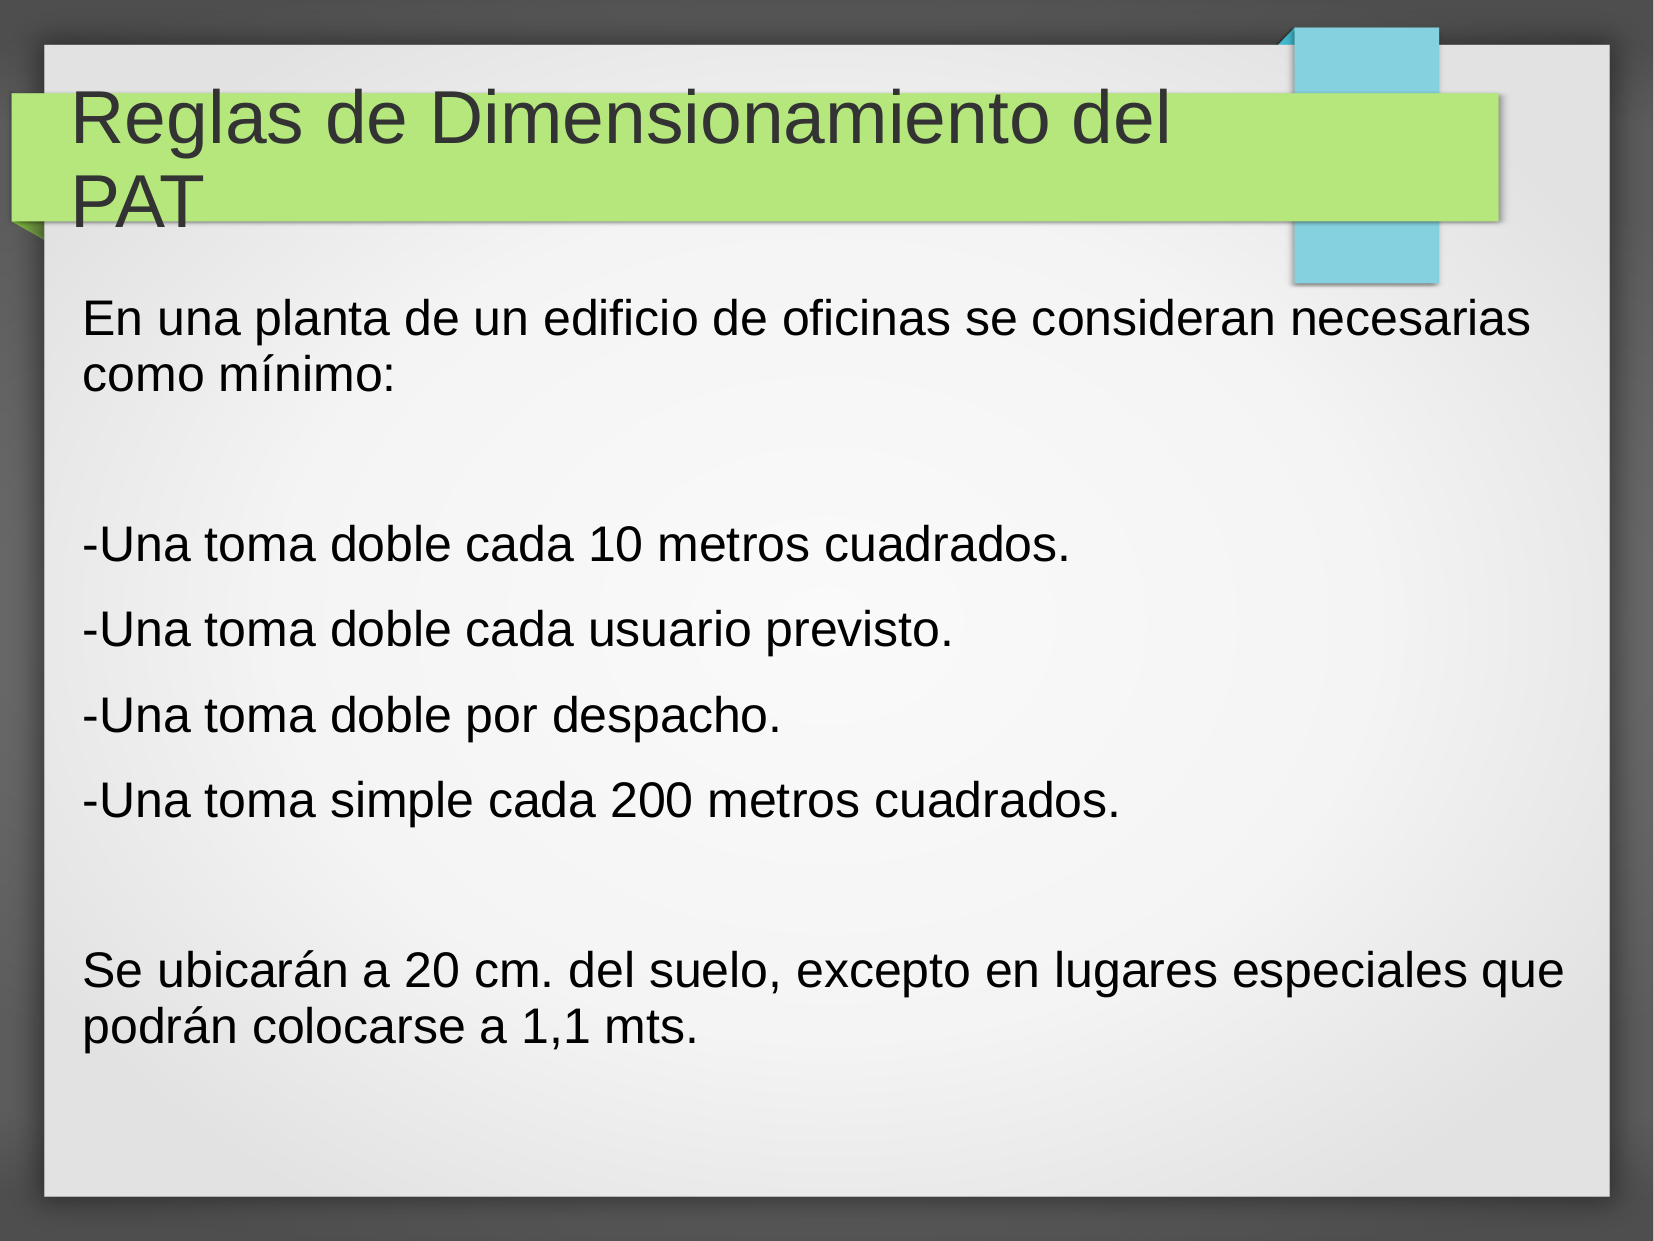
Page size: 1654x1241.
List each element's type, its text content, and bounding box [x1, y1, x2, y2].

picture [0, 0, 1654, 1241]
title Reglas de Dimensionamiento del PAT [70, 75, 1229, 244]
list En una planta de un edificio de oficinas se consideran necesarias como mínimo: -Una toma doble cada 10 metros cuadrados. -Una toma doble cada usuario previsto. -Una toma doble por despacho. -Una toma simple cada 200 metros cuadrados. Se ubicarán a 20 cm. del suelo, excepto en lugares especiales que podrán colocarse a 1,1 mts. [82, 290, 1571, 1094]
